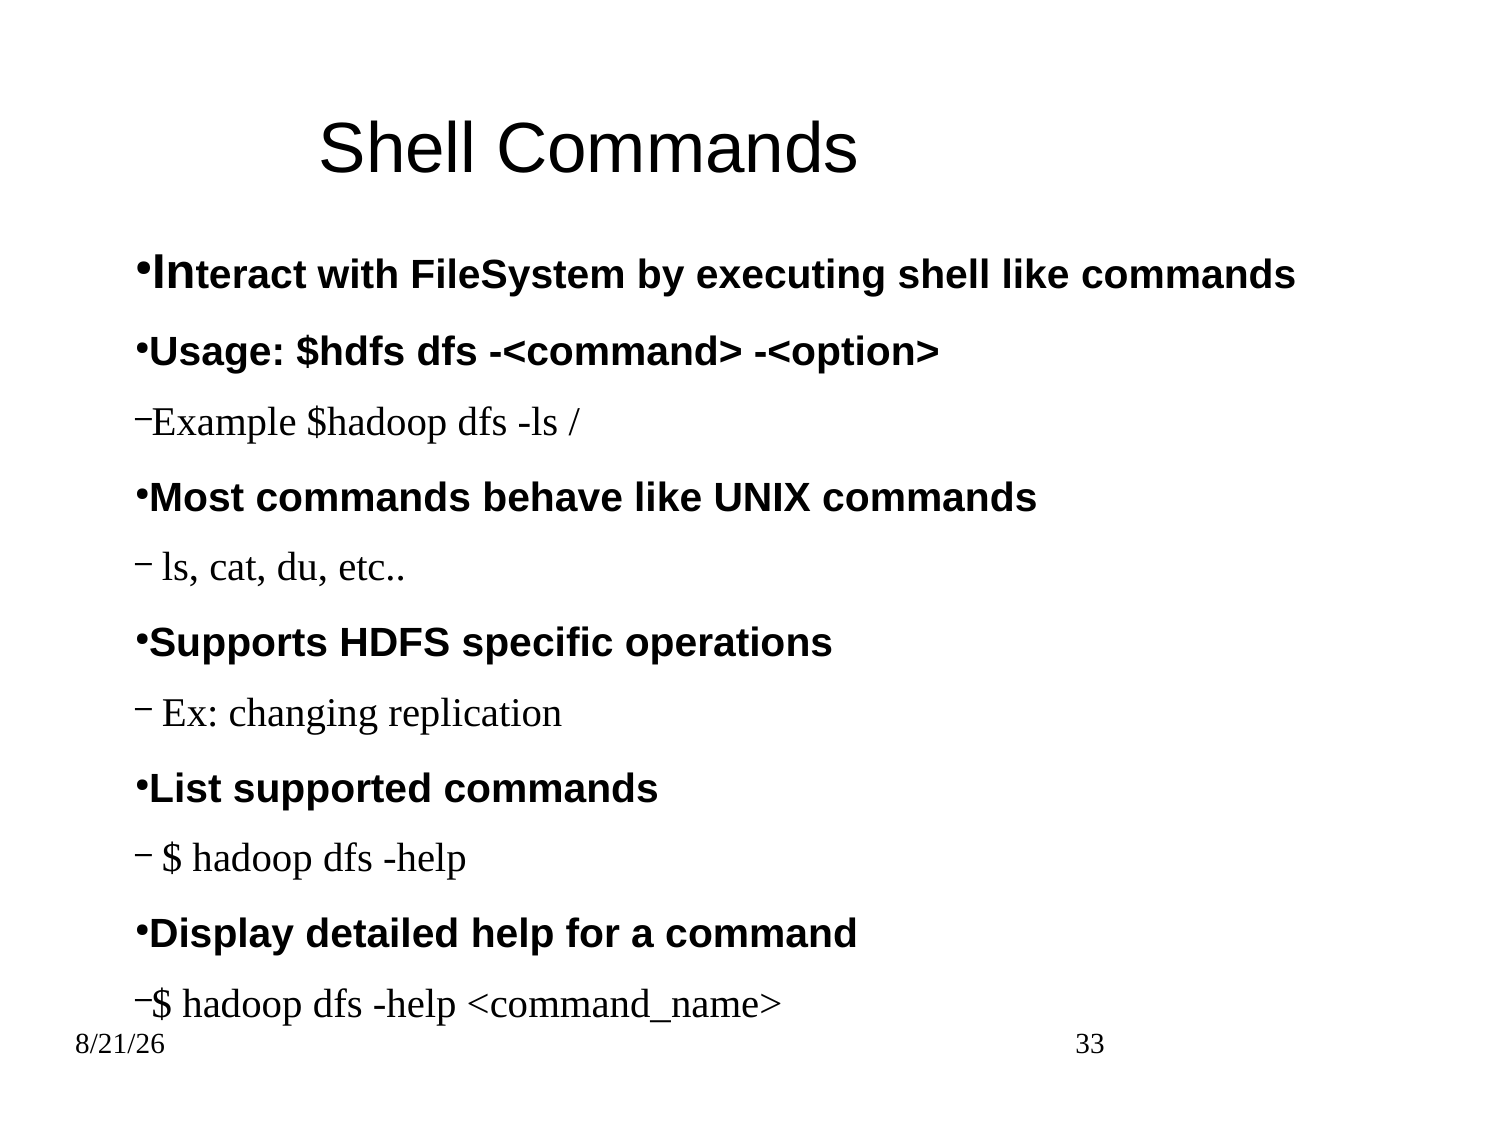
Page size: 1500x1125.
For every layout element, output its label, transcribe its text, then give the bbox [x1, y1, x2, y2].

text_box [1075, 1024, 1425, 1103]
title Shell Commands [64, 93, 1115, 196]
text_box 8/10/2023 [75, 1024, 425, 1103]
list Interact with FileSystem by executing shell like commands Usage: $hdfs dfs -<command> -<option> Example $hadoop dfs -ls / Most commands behave like UNIX commands ls, cat, du, etc.. Supports HDFS specific operations Ex: changing replication List supported commands $ hadoop dfs -help Display detailed help for a command $ hadoop dfs -help <command_name> [135, 239, 1395, 1032]
